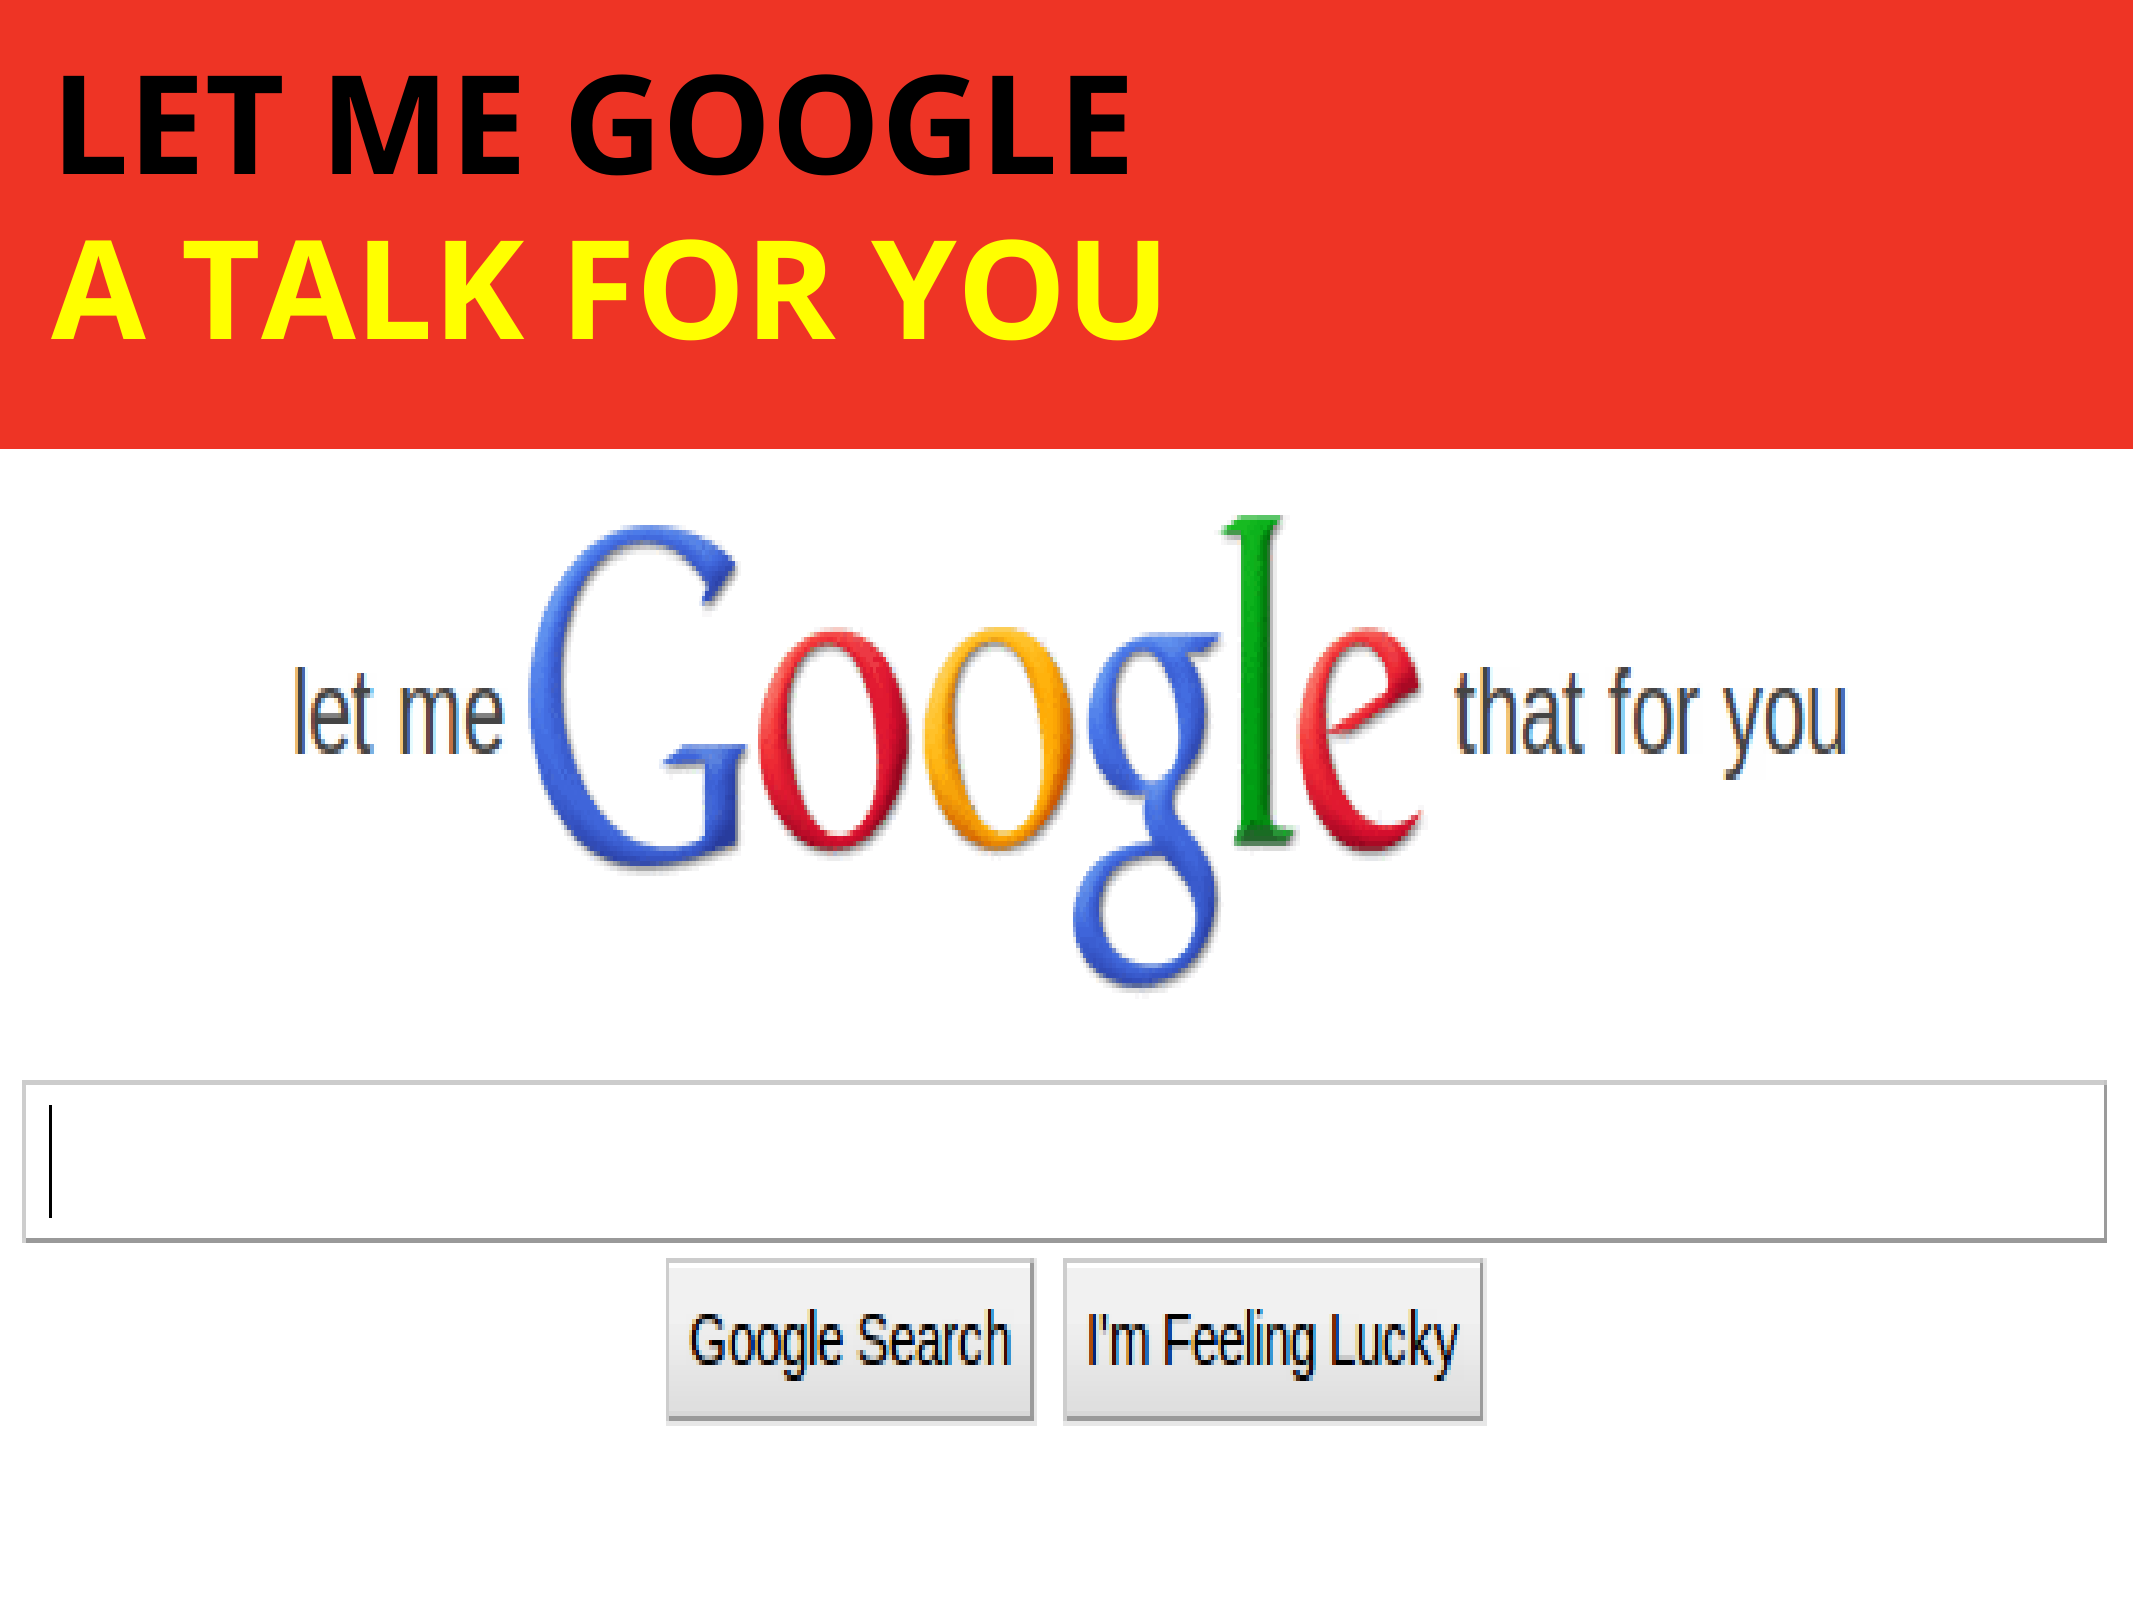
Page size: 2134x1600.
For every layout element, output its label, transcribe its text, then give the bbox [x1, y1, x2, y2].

picture [0, 449, 2134, 1600]
text_box LET ME GOOGLE A TALK FOR YOU [41, 37, 2134, 449]
